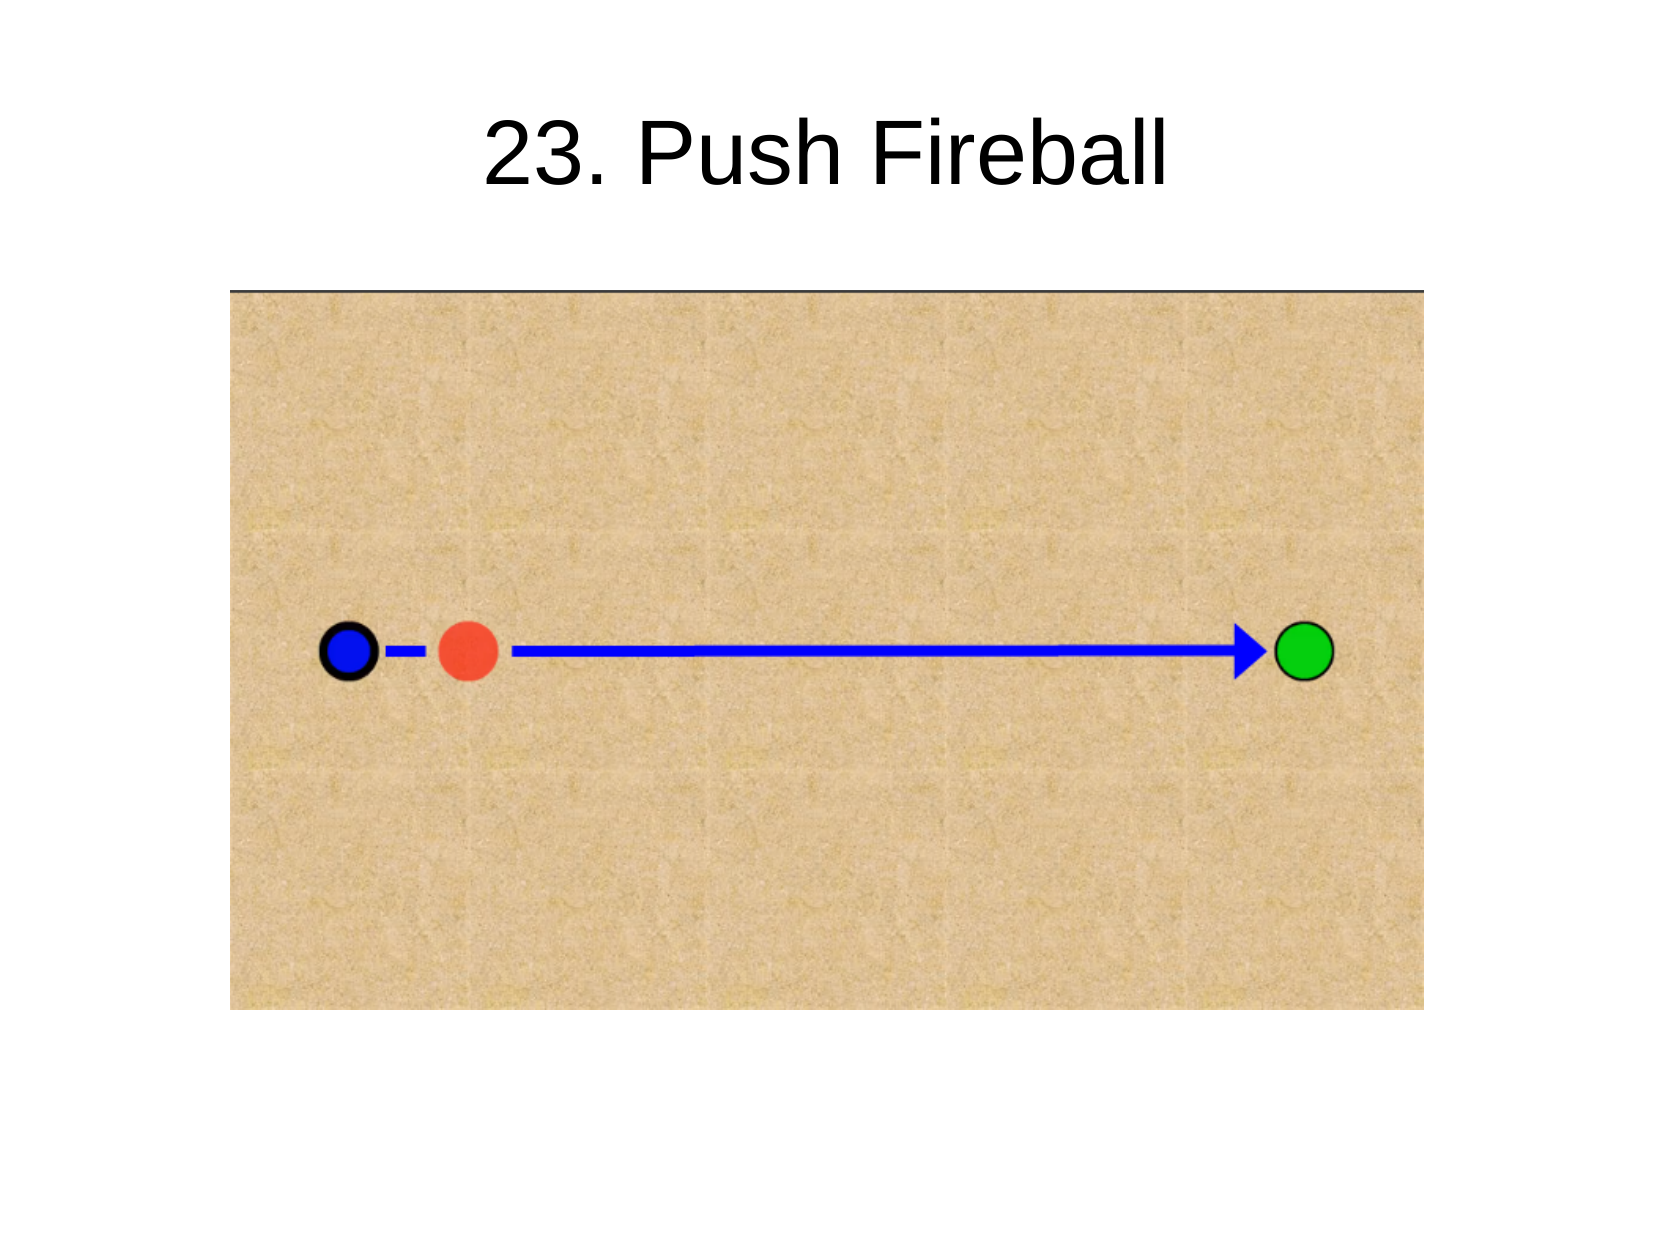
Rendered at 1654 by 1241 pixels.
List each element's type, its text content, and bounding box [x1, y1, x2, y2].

picture [230, 290, 1424, 1010]
title 23. Push Fireball [82, 49, 1571, 257]
